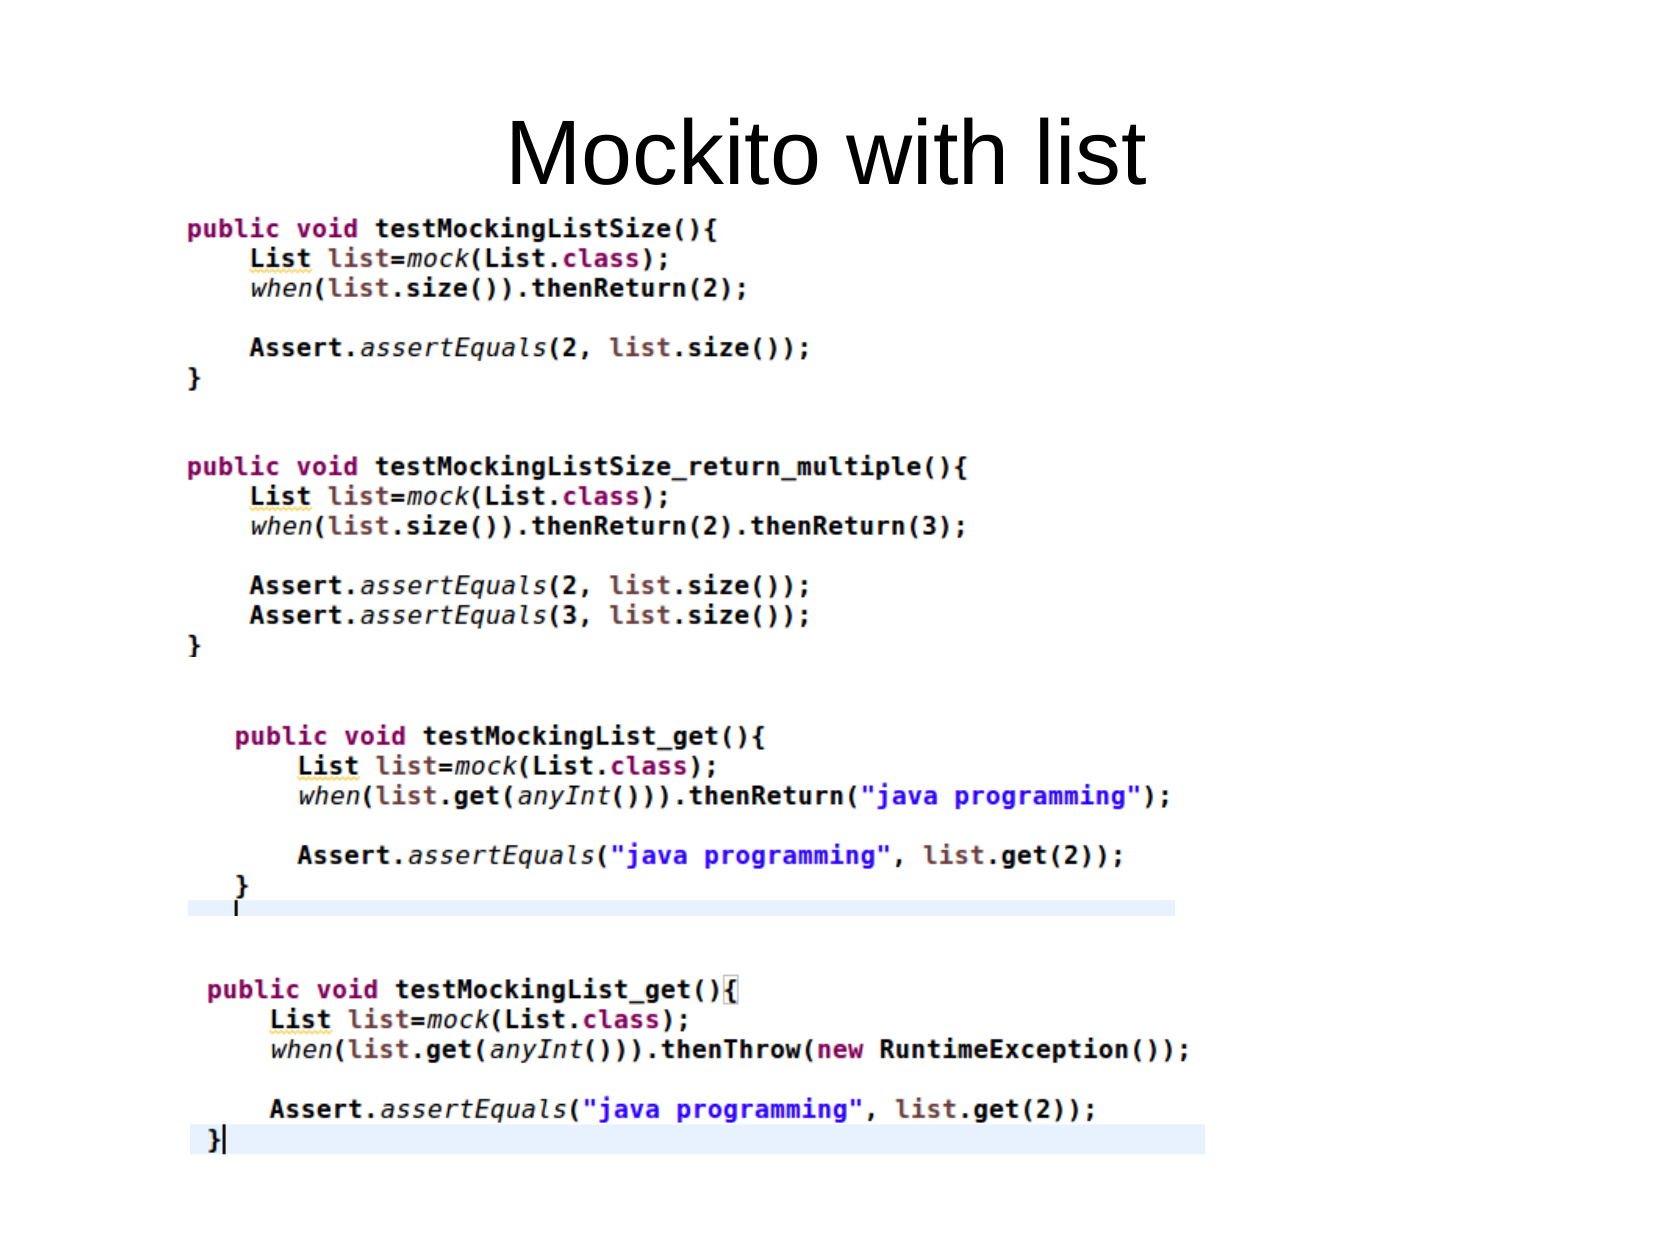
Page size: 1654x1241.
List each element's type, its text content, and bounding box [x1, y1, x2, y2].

title Mockito with list [82, 49, 1571, 257]
picture [190, 956, 1205, 1156]
picture [148, 200, 1016, 657]
picture [188, 720, 1175, 916]
